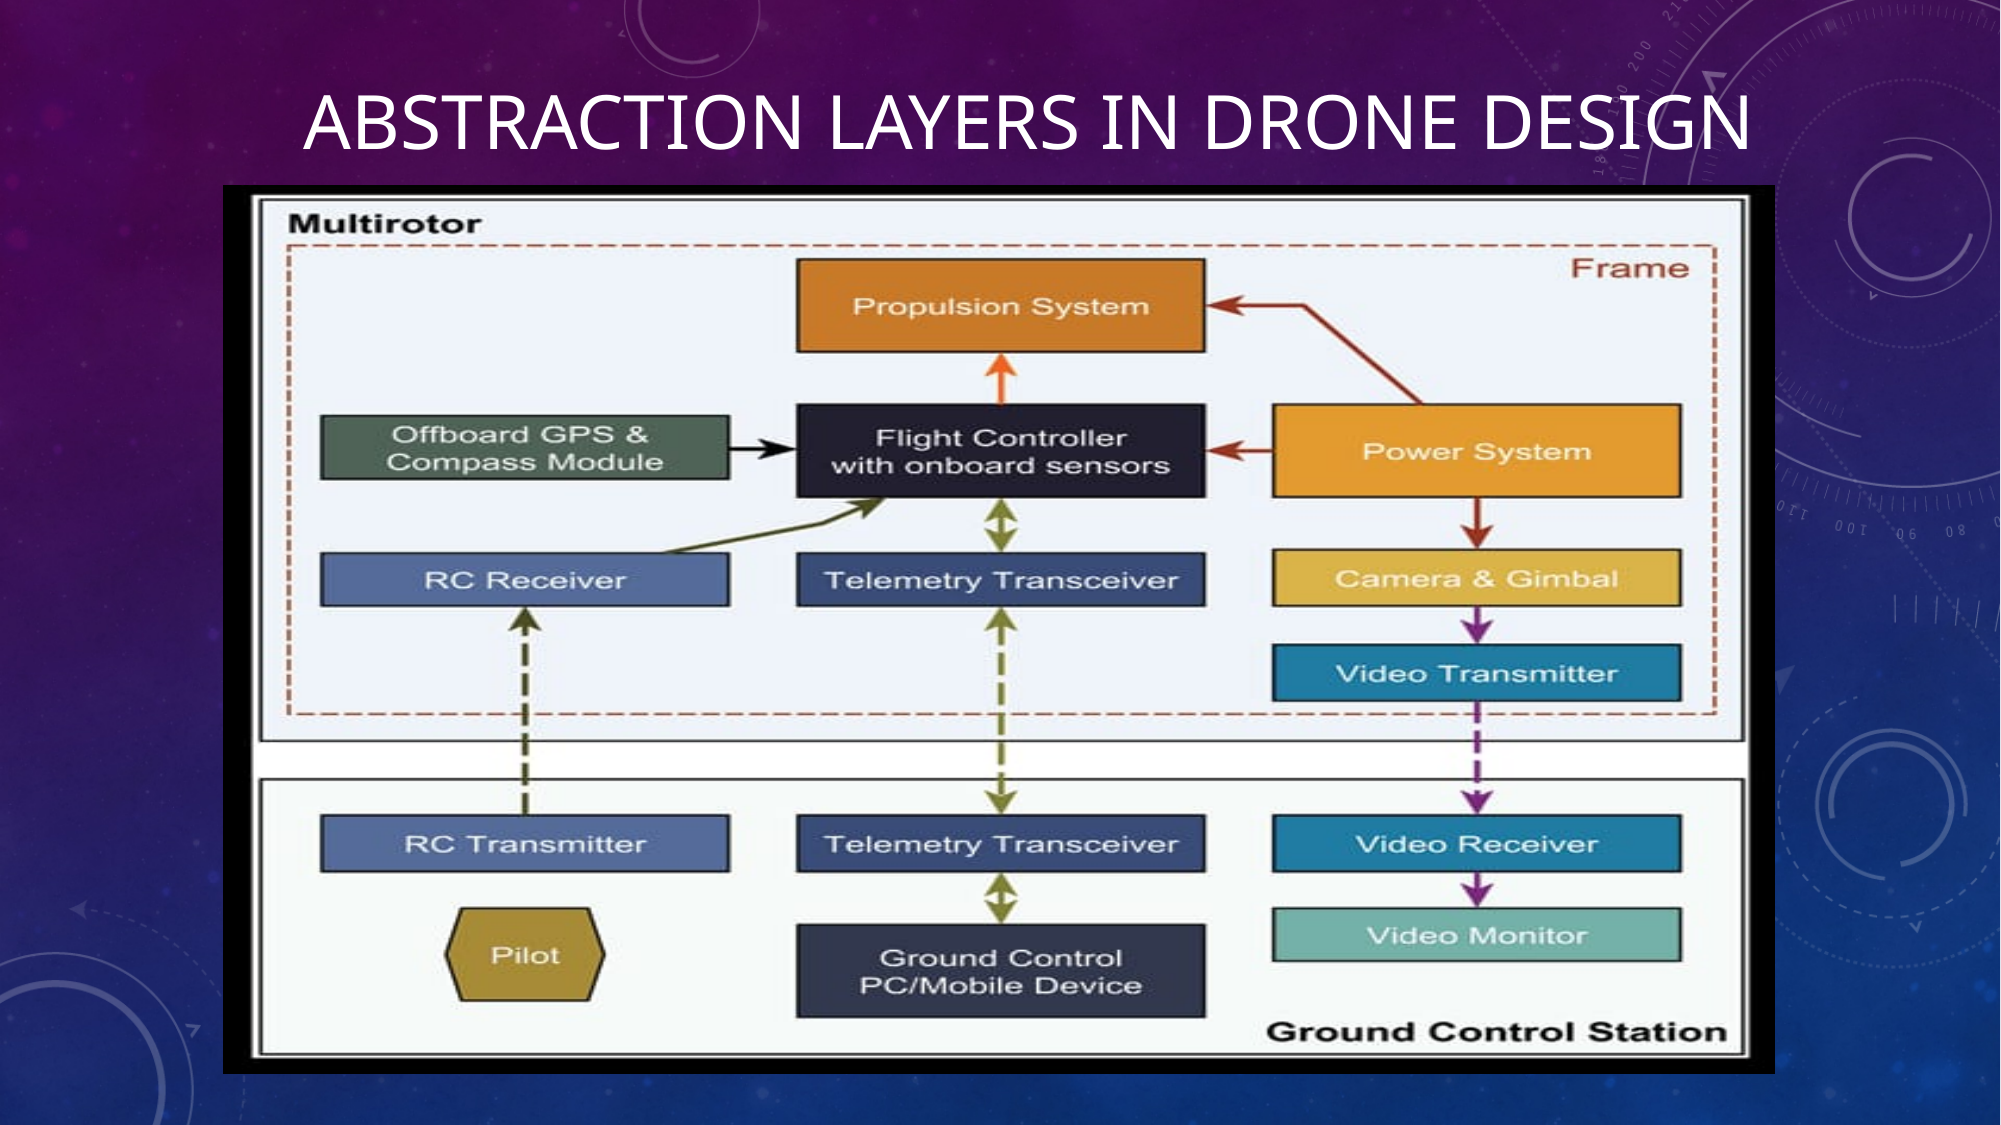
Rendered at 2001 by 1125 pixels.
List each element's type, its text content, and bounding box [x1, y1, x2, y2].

title Abstraction layers in drone design [288, 0, 1951, 239]
picture [0, 0, 2001, 1125]
